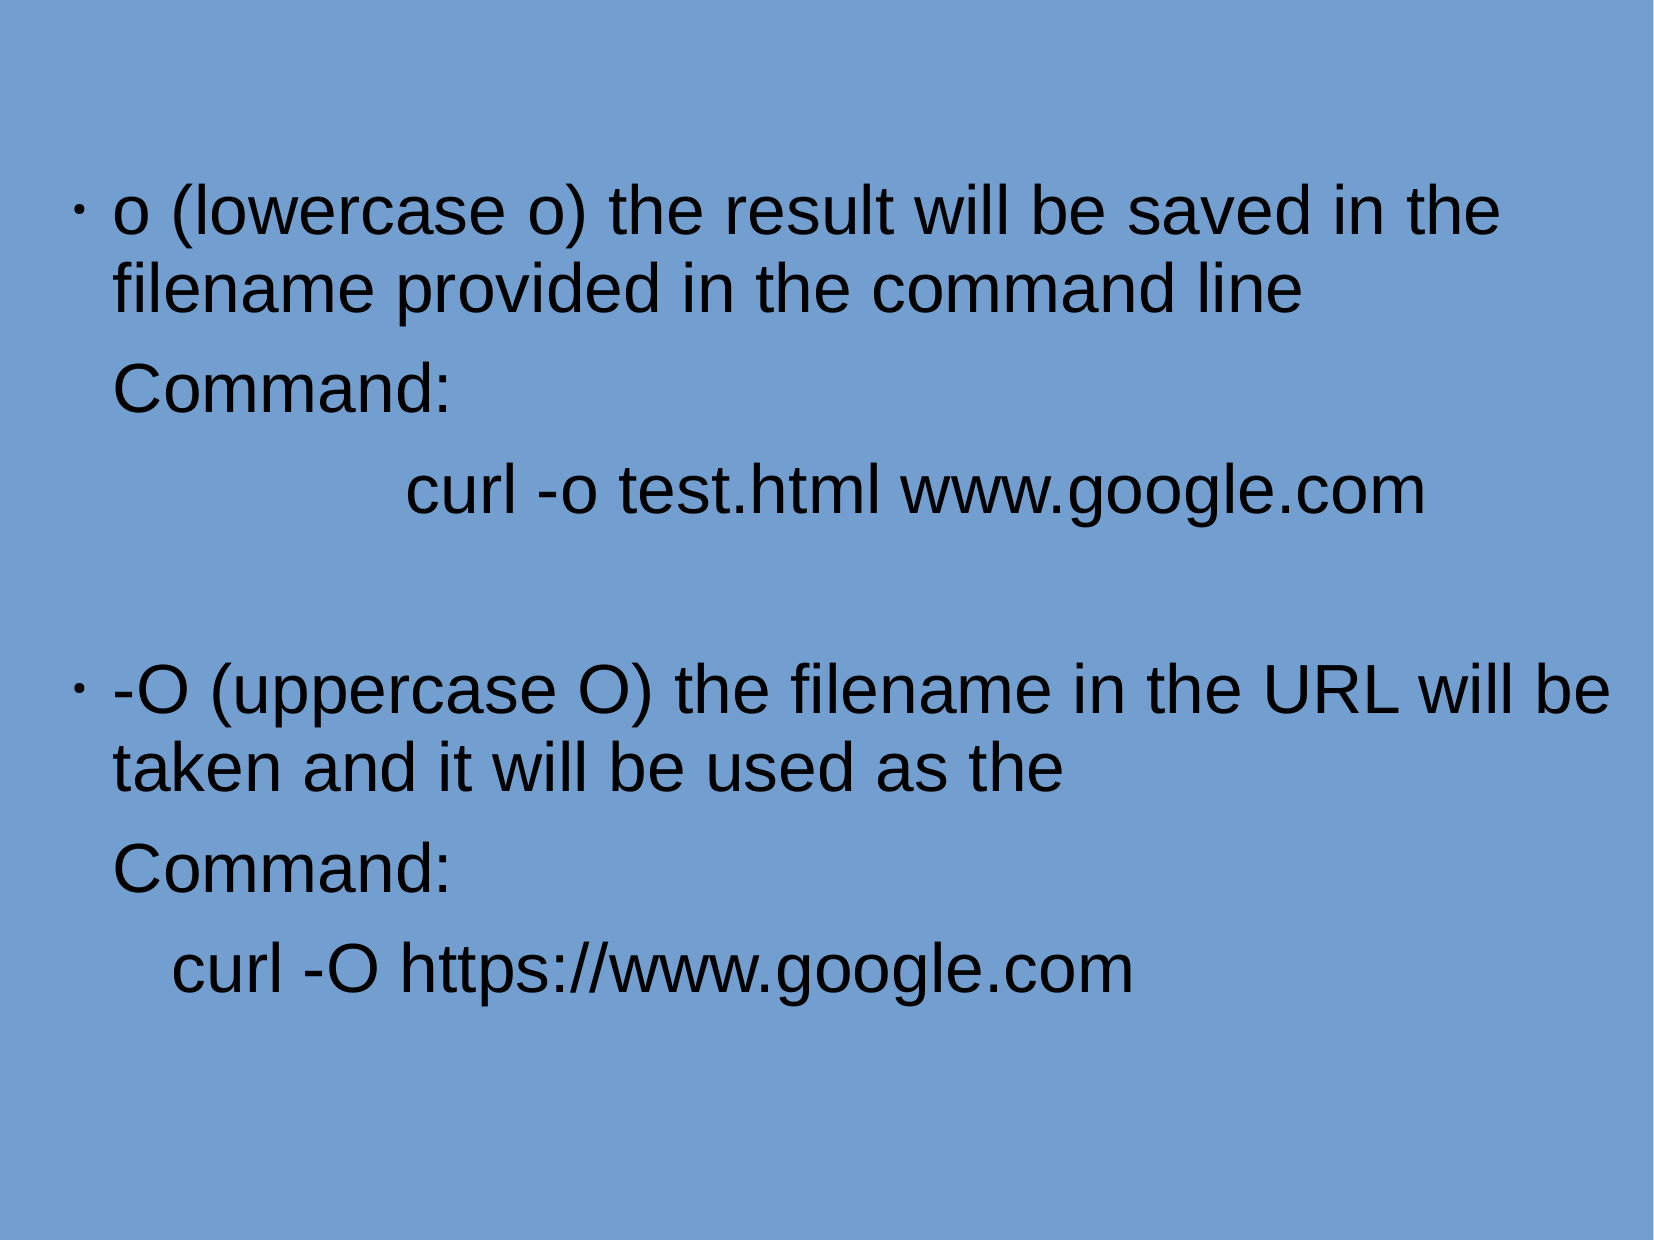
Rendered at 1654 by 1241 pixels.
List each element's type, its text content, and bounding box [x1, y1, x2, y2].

list o (lowercase o) the result will be saved in the filename provided in the command line Command: curl -o test.html www.google.com -O (uppercase O) the filename in the URL will be taken and it will be used as the Command: curl -O https://www.google.com [59, 70, 1630, 1016]
